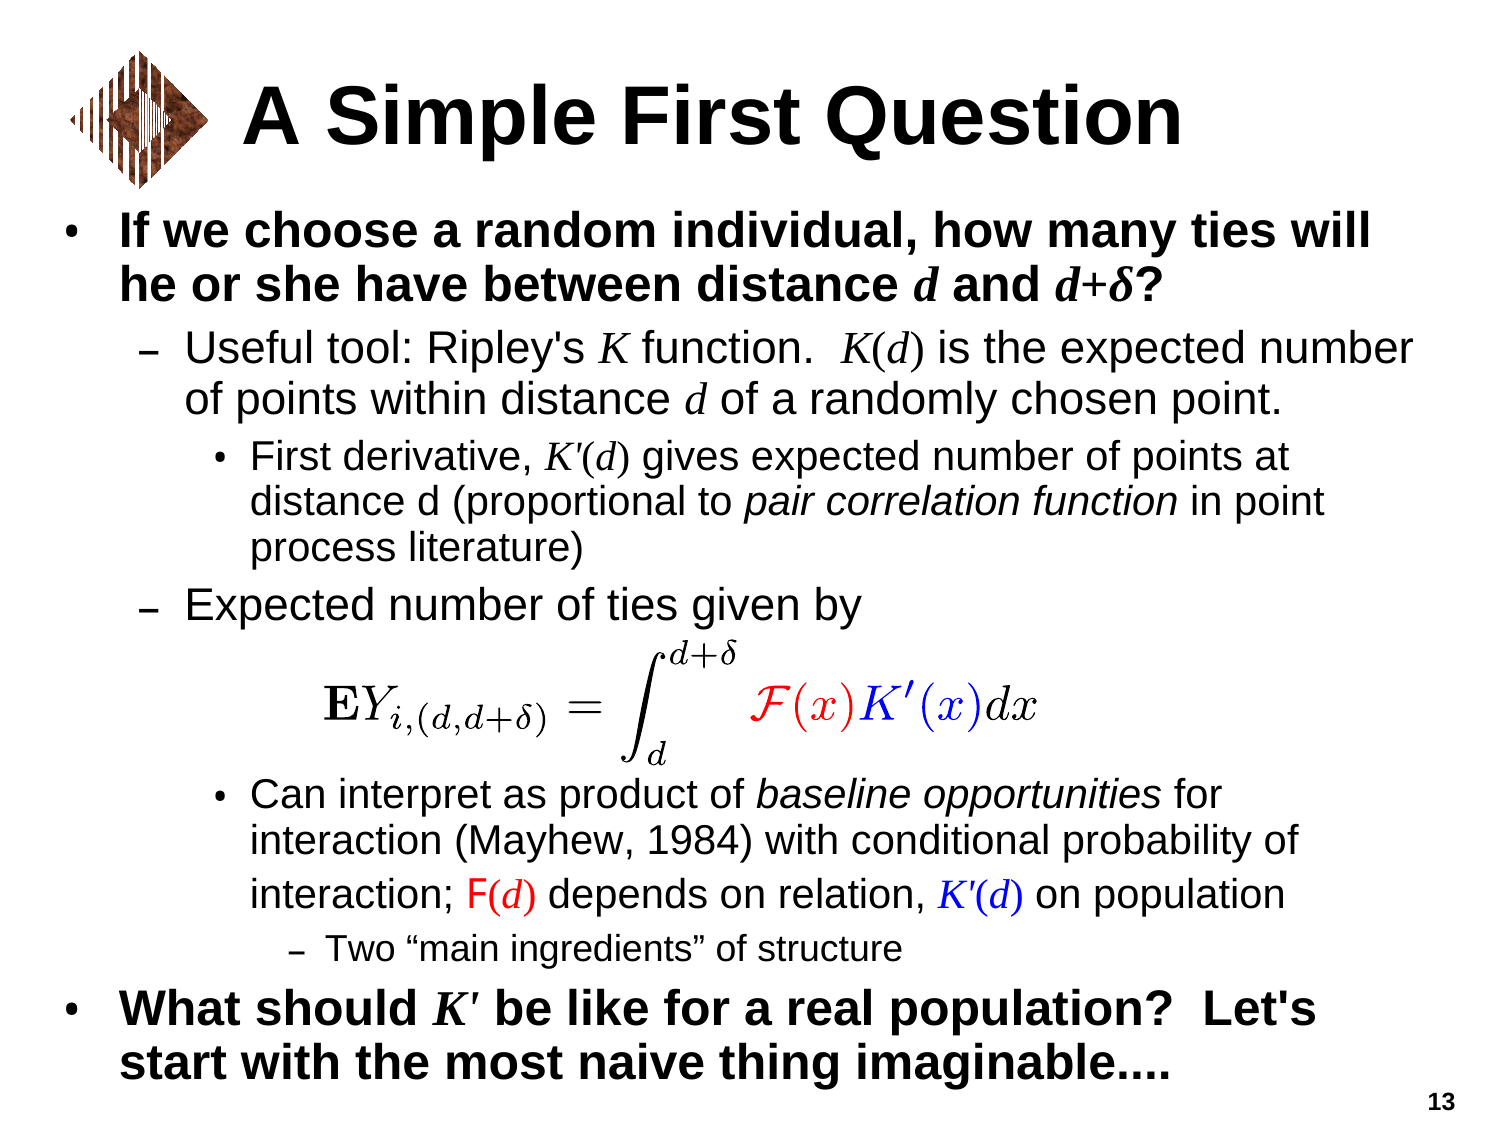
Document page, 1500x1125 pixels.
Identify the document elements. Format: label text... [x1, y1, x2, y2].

picture [324, 639, 1037, 766]
picture [45, 29, 233, 210]
list If we choose a random individual, how many ties will he or she have between distance d and d+δ? Useful tool: Ripley's K function. K(d) is the expected number of points within distance d of a randomly chosen point. First derivative, K'(d) gives expected number of points at distance d (proportional to pair correlation function in point process literature) Expected number of ties given by Can interpret as product of baseline opportunities for interaction (Mayhew, 1984) with conditional probability of interaction; F(d) depends on relation, K'(d) on population Two “main ingredients” of structure What should K' be like for a real population? Let's start with the most naive thing imaginable.... [62, 203, 1426, 1089]
title A Simple First Question [241, 30, 1453, 206]
